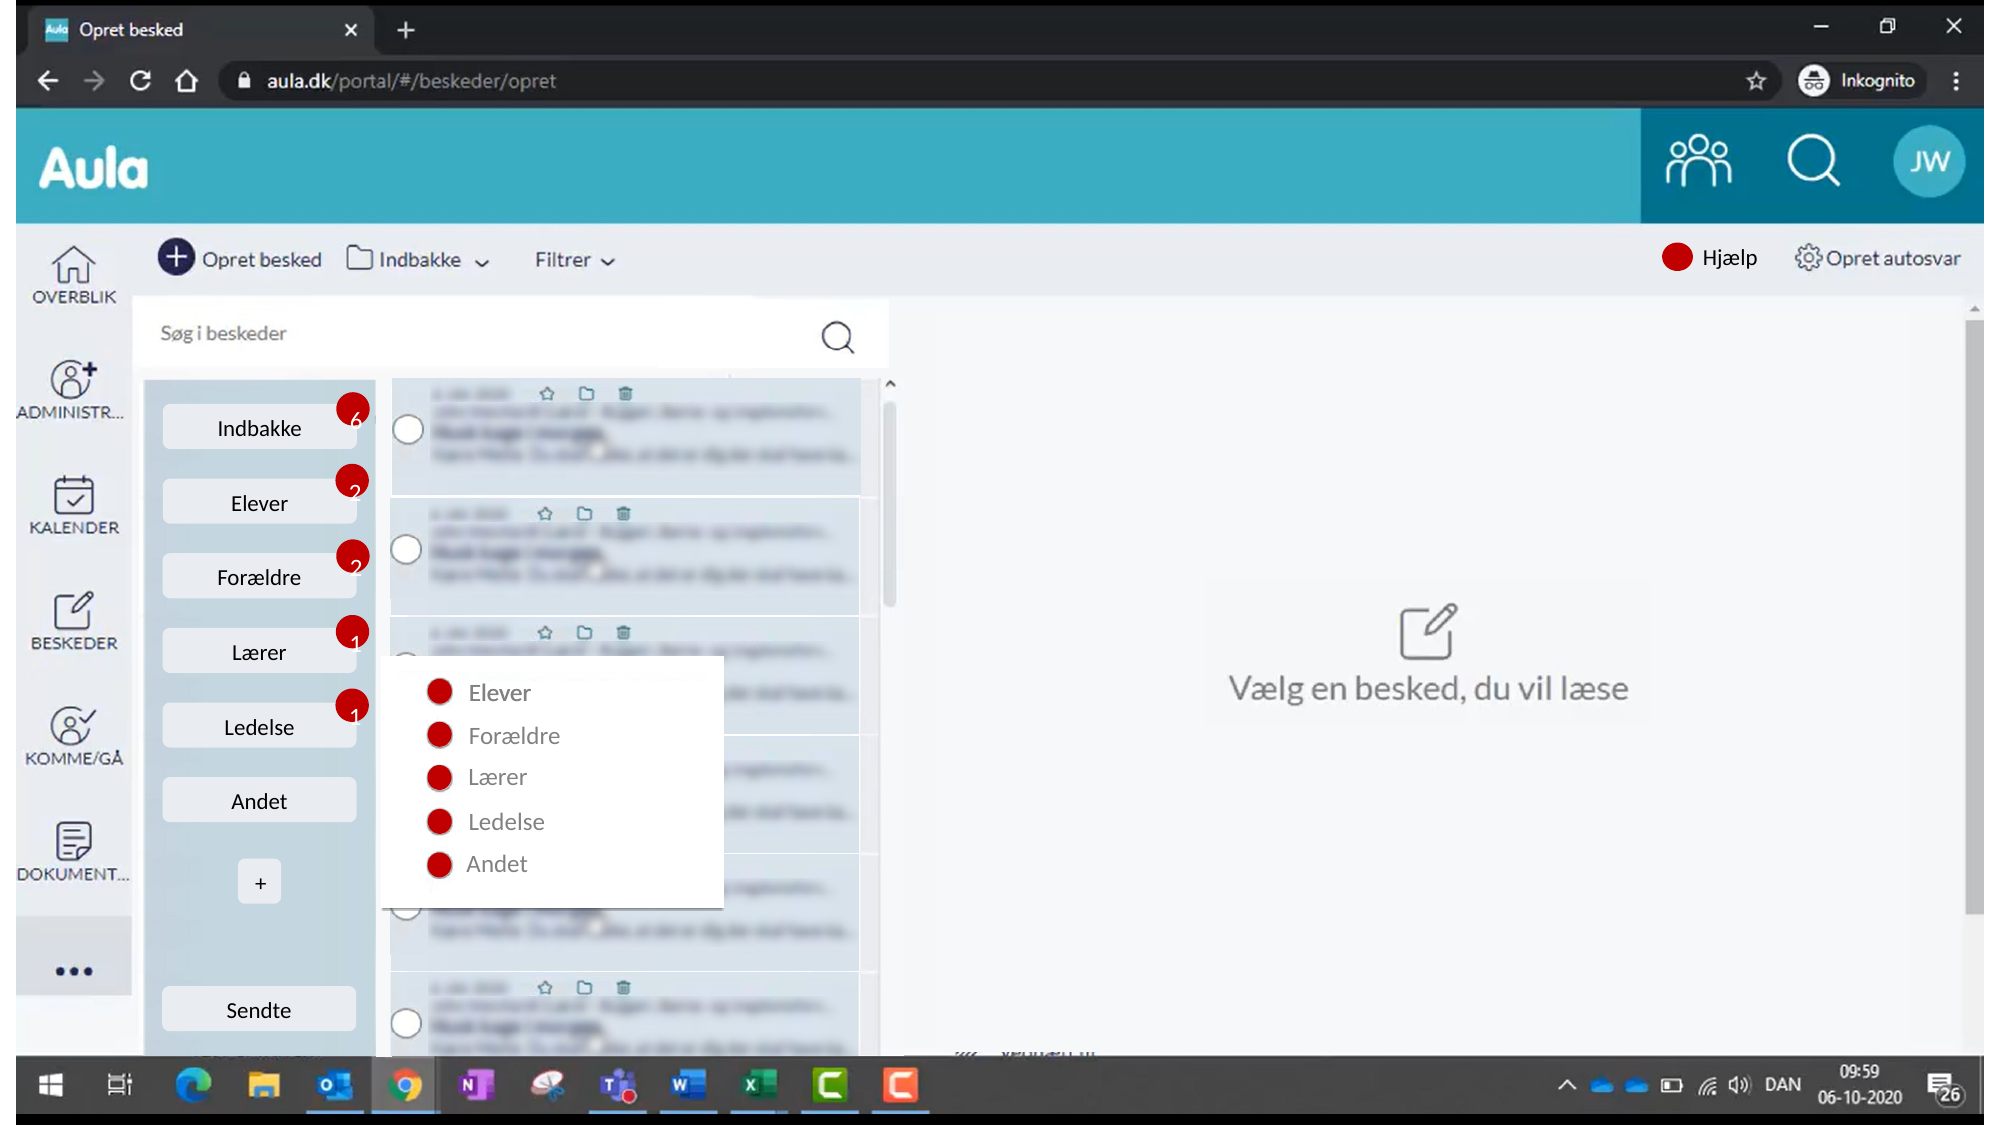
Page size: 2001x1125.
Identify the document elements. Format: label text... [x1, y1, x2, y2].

text_box Elever [453, 669, 637, 715]
text_box 2 [335, 463, 369, 498]
text_box Lærer [453, 752, 636, 798]
text_box Ledelse [453, 798, 637, 844]
text_box 2 [336, 539, 370, 573]
text_box [1662, 242, 1687, 271]
picture [1666, 131, 1732, 191]
text_box [427, 765, 452, 790]
text_box Forældre [162, 553, 357, 599]
picture [1893, 126, 1965, 197]
text_box + [237, 858, 282, 904]
text_box Sendte [162, 986, 357, 1032]
text_box 6 [352, 420, 359, 426]
text_box Indbakke [162, 403, 357, 449]
text_box Ledelse [162, 702, 357, 748]
text_box 1 [335, 615, 370, 649]
text_box [427, 721, 452, 747]
text_box [427, 809, 452, 834]
text_box Lærer [162, 627, 357, 673]
text_box [427, 678, 452, 704]
picture [1785, 128, 1840, 186]
text_box Andet [451, 840, 634, 886]
text_box [427, 852, 451, 878]
text_box Elever [162, 478, 357, 524]
text_box 1 [335, 688, 369, 722]
text_box Hjælp [1687, 235, 1774, 279]
text_box Forældre [453, 715, 637, 758]
text_box Andet [162, 777, 357, 823]
text_box 6 [336, 392, 370, 426]
picture [16, 0, 1984, 1125]
